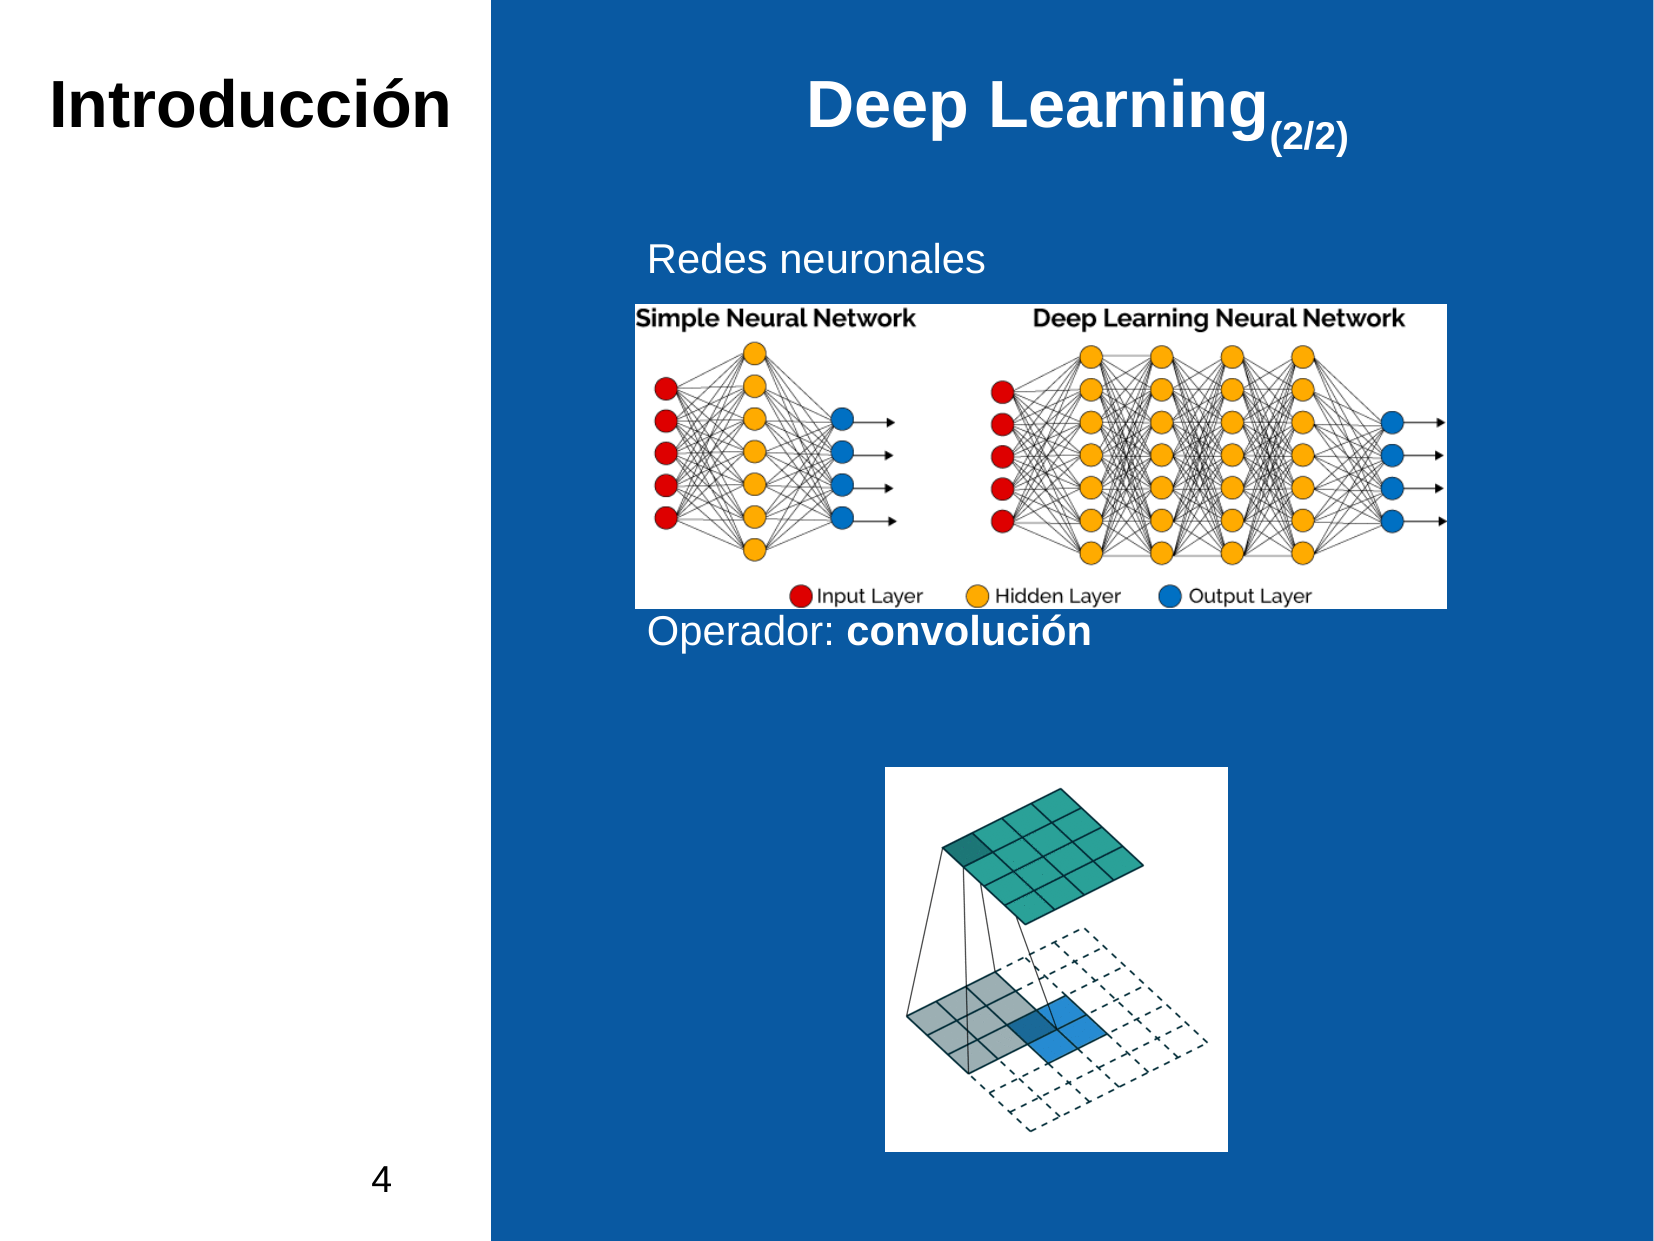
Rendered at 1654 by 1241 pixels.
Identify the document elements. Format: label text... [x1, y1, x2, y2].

title Introducción [29, 67, 473, 143]
title Deep Learning(2/2) [649, 17, 1506, 208]
picture [491, 0, 1654, 1241]
list Redes neuronales Operador: convolución [590, 236, 1595, 956]
